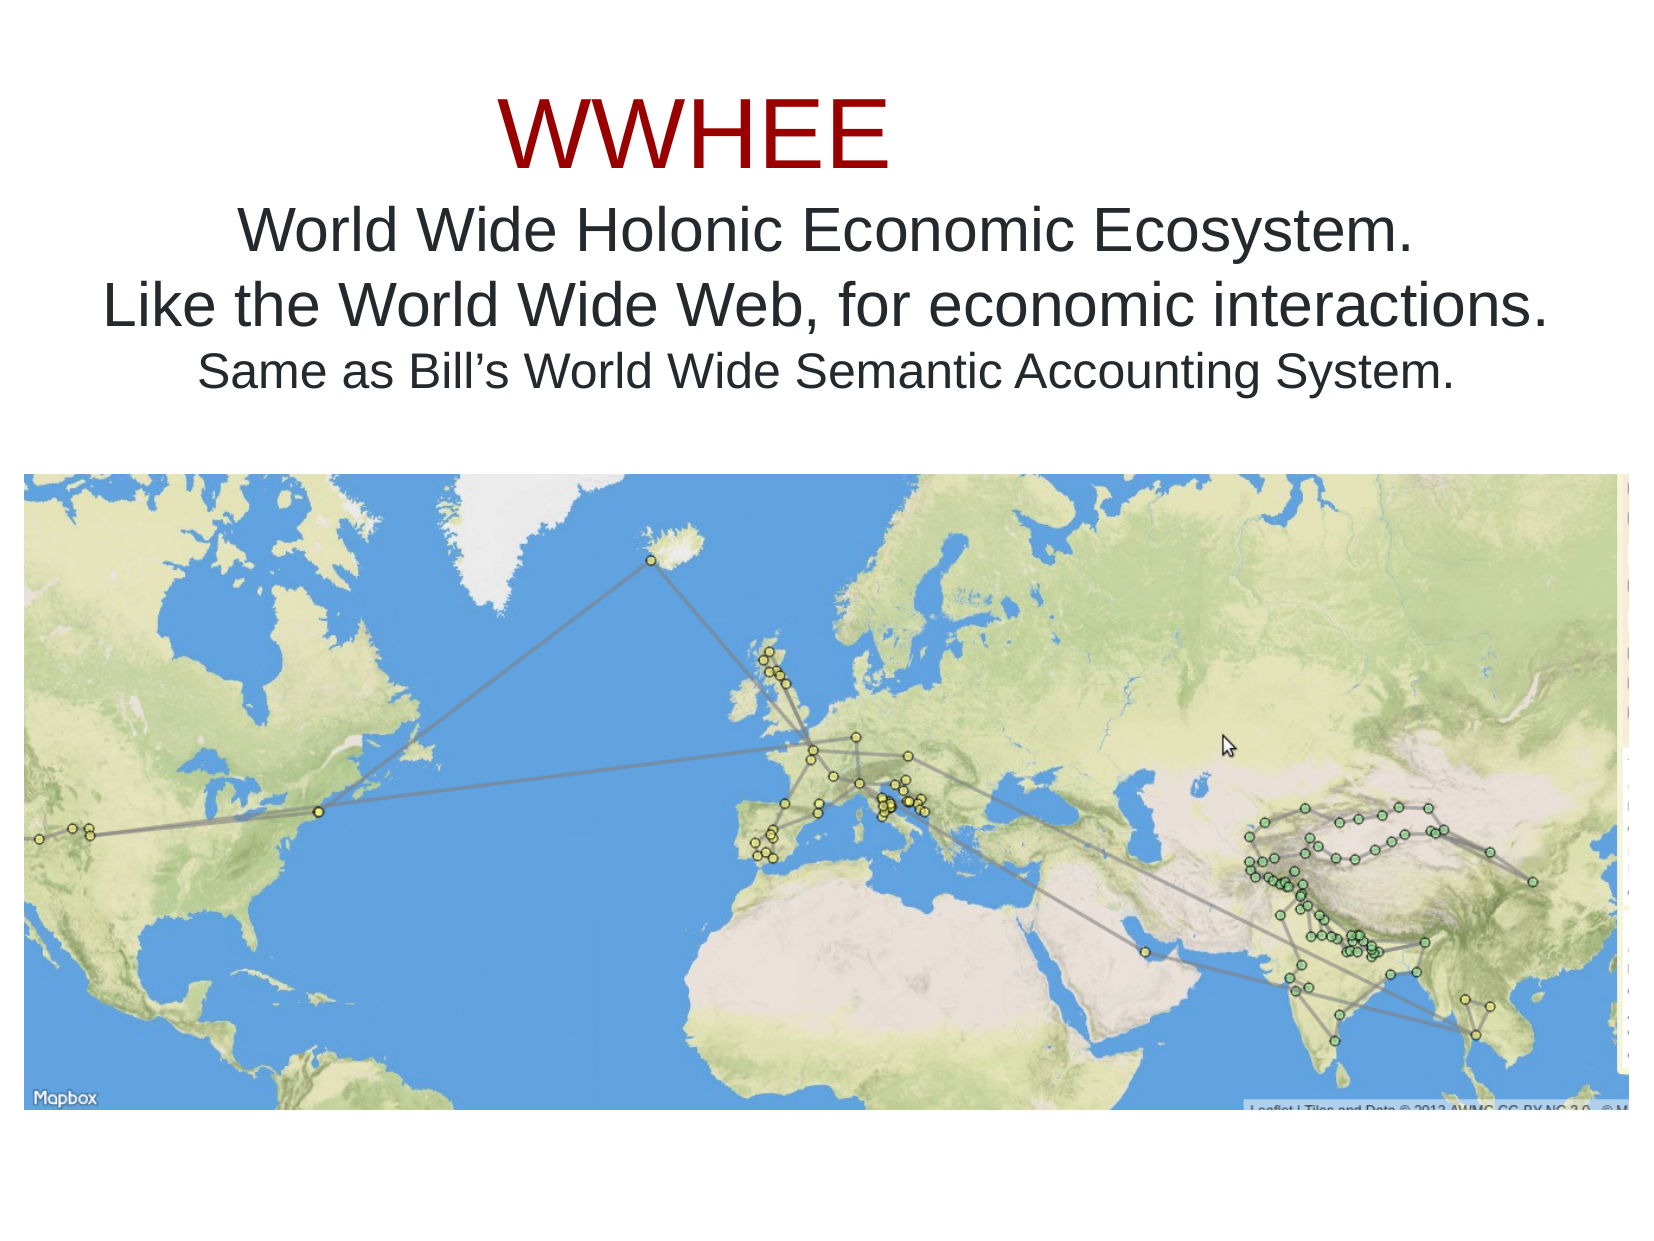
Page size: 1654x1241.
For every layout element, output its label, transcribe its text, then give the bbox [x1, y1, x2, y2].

picture [24, 474, 1629, 1110]
text_box WWHEE World Wide Holonic Economic Ecosystem. Like the World Wide Web, for economic interactions. Same as Bill’s World Wide Semantic Accounting System. [71, 39, 1582, 436]
